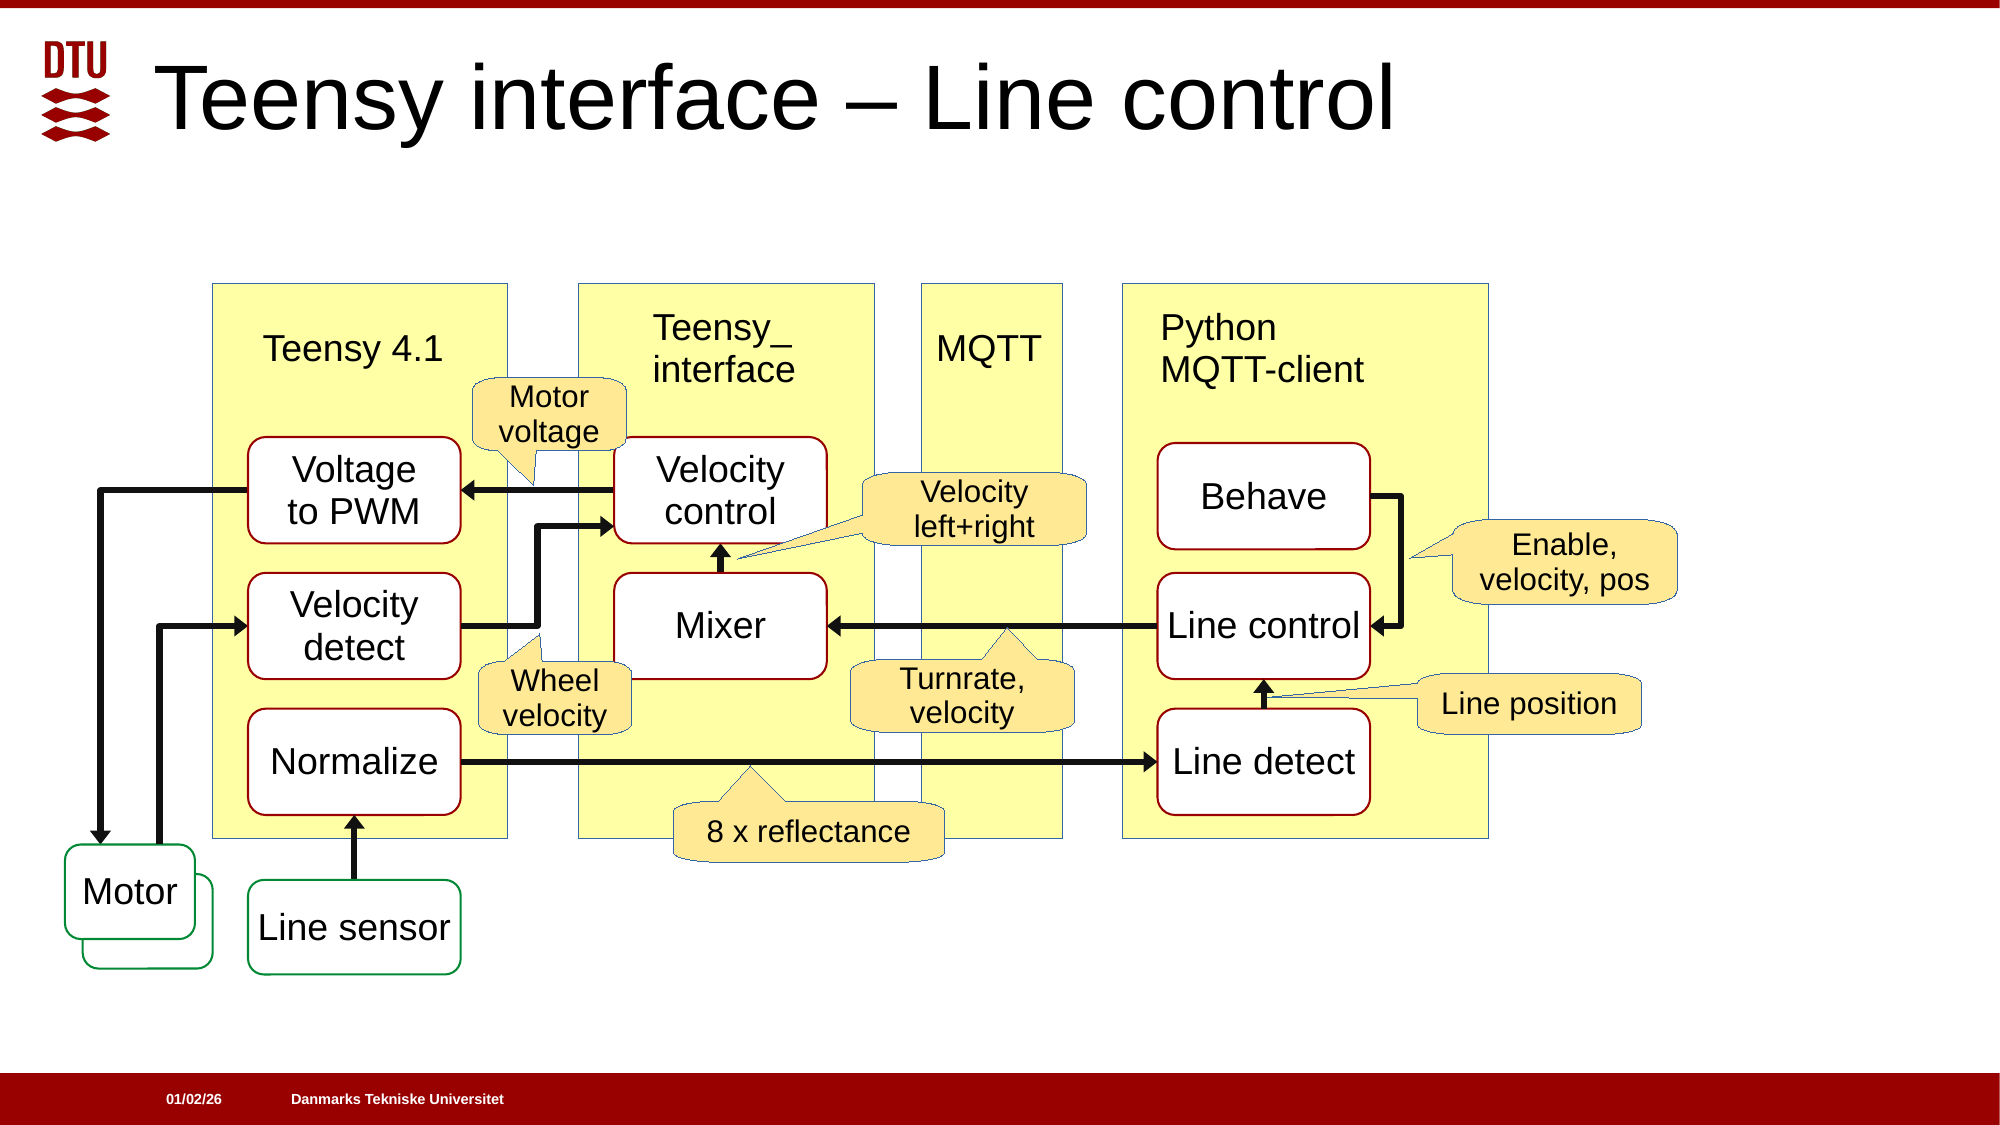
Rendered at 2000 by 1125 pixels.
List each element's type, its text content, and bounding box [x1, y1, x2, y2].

text_box [921, 545, 1063, 623]
text_box Teensy 4.1 [248, 320, 534, 378]
text_box Line sensor [248, 879, 461, 975]
text_box Line control [1157, 572, 1371, 680]
text_box Voltage to PWM [248, 437, 461, 544]
text_box [722, 534, 875, 625]
text_box Normalize [248, 708, 461, 816]
text_box Line detect [1157, 708, 1371, 816]
text_box [578, 765, 749, 839]
text_box Python MQTT-client [1145, 299, 1380, 399]
text_box [751, 765, 875, 801]
text_box Enable, velocity, pos [1409, 519, 1678, 605]
text_box [921, 730, 1063, 759]
text_box [1122, 698, 1489, 839]
title Teensy interface – Line control [153, 46, 1900, 192]
text_box Teensy_ interface [637, 299, 921, 399]
text_box [921, 283, 1063, 320]
text_box [578, 283, 875, 527]
text_box [578, 493, 614, 525]
text_box [212, 492, 508, 625]
text_box [578, 450, 614, 487]
text_box Motor [82, 874, 213, 969]
text_box [921, 378, 1063, 473]
text_box MQTT [921, 320, 1063, 378]
text_box [578, 627, 875, 759]
text_box [578, 528, 719, 661]
text_box 8 x reflectance [673, 765, 945, 863]
text_box Velocity control [614, 437, 827, 544]
text_box Velocity left+right [737, 472, 1087, 560]
text_box [356, 765, 508, 839]
text_box Mixer [614, 572, 827, 680]
text_box Turnrate, velocity [850, 627, 1075, 733]
text_box [1122, 629, 1262, 760]
text_box [212, 627, 508, 839]
text_box [212, 283, 508, 489]
text_box Wheel velocity [478, 633, 632, 735]
text_box Motor voltage [472, 377, 627, 486]
text_box Velocity detect [248, 572, 461, 680]
text_box [921, 765, 1063, 839]
text_box Line position [1267, 673, 1642, 735]
text_box [921, 629, 1004, 659]
text_box Behave [1157, 442, 1371, 550]
text_box [1010, 629, 1063, 662]
text_box Motor [64, 844, 195, 940]
text_box [1122, 283, 1489, 697]
